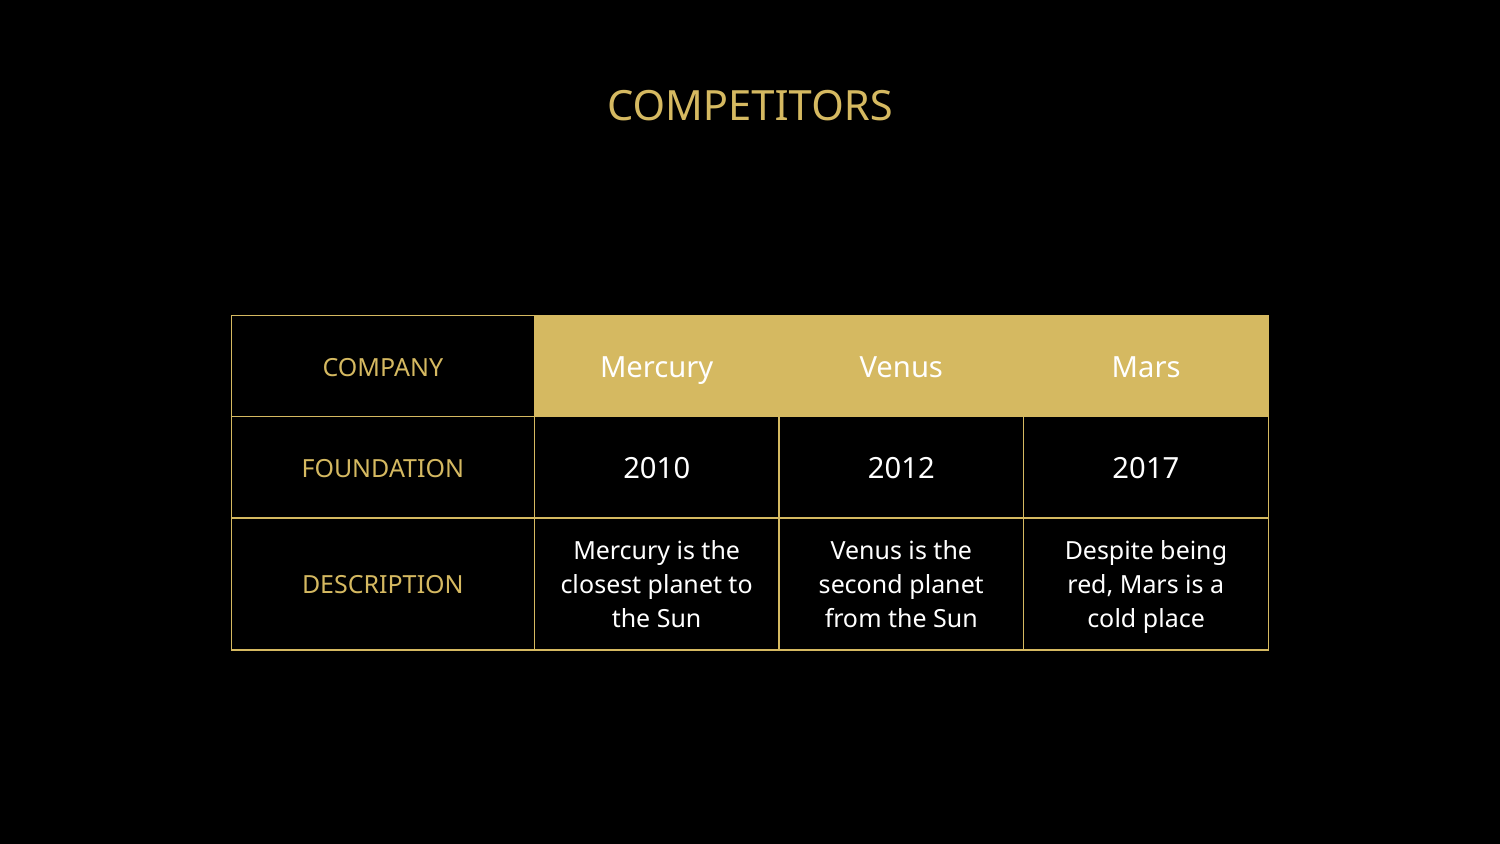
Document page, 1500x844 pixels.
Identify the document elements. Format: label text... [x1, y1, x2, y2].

table_header Mars [1024, 316, 1268, 416]
table_cell DESCRIPTION [232, 519, 534, 649]
table_header Venus [780, 316, 1023, 416]
table_cell 2010 [535, 417, 778, 517]
table_cell FOUNDATION [232, 417, 534, 517]
table_cell Venus is the second planet from the Sun [780, 519, 1023, 649]
table_cell 2012 [780, 417, 1023, 517]
table_cell 2017 [1024, 417, 1268, 517]
table_header COMPANY [232, 316, 534, 416]
table_cell Despite being red, Mars is a cold place [1024, 519, 1268, 649]
table_header Mercury [535, 316, 778, 416]
table_cell Mercury is the closest planet to the Sun [535, 519, 778, 649]
title COMPETITORS [348, 60, 1152, 144]
